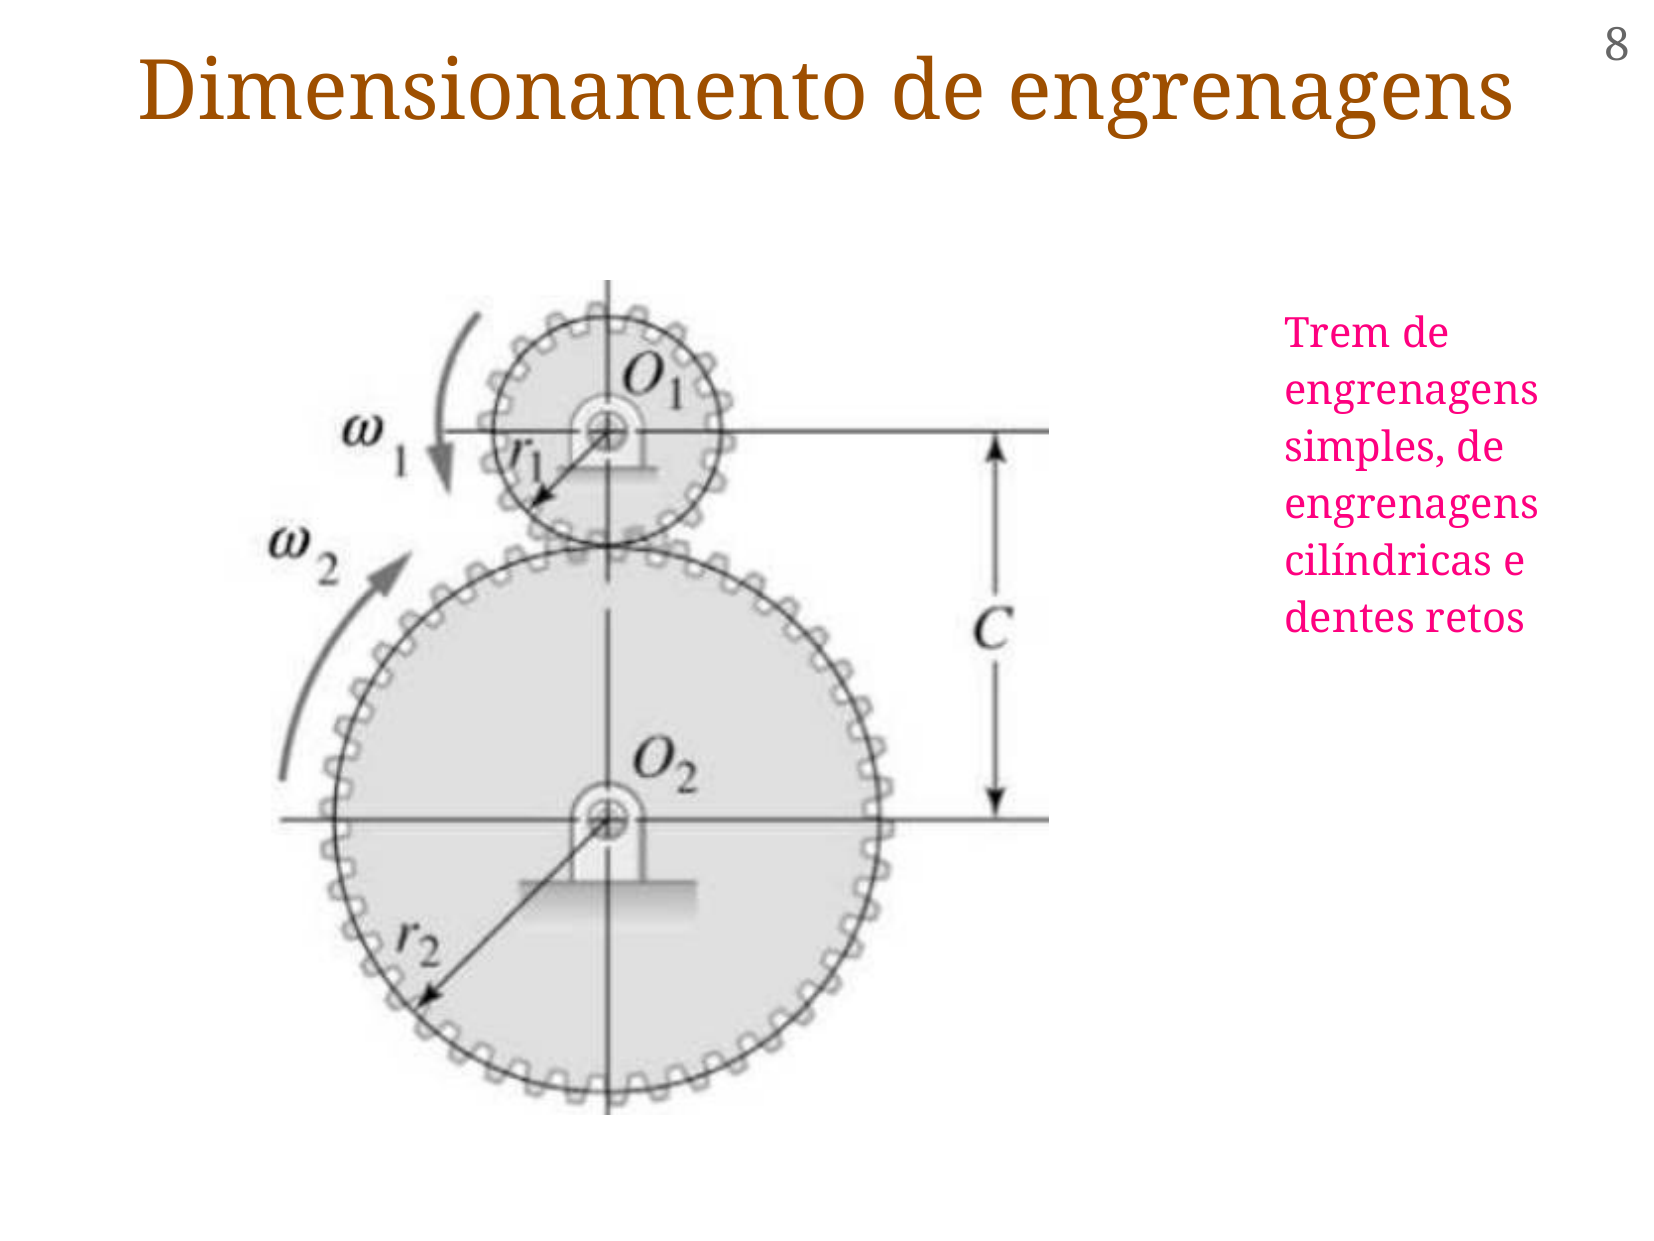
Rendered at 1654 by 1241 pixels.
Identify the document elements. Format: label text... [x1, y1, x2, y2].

picture [224, 280, 1049, 1115]
text_box Trem de engrenagens simples, de engrenagens cilíndricas e dentes retos [1269, 295, 1595, 767]
title Dimensionamento de engrenagens [59, 29, 1595, 148]
